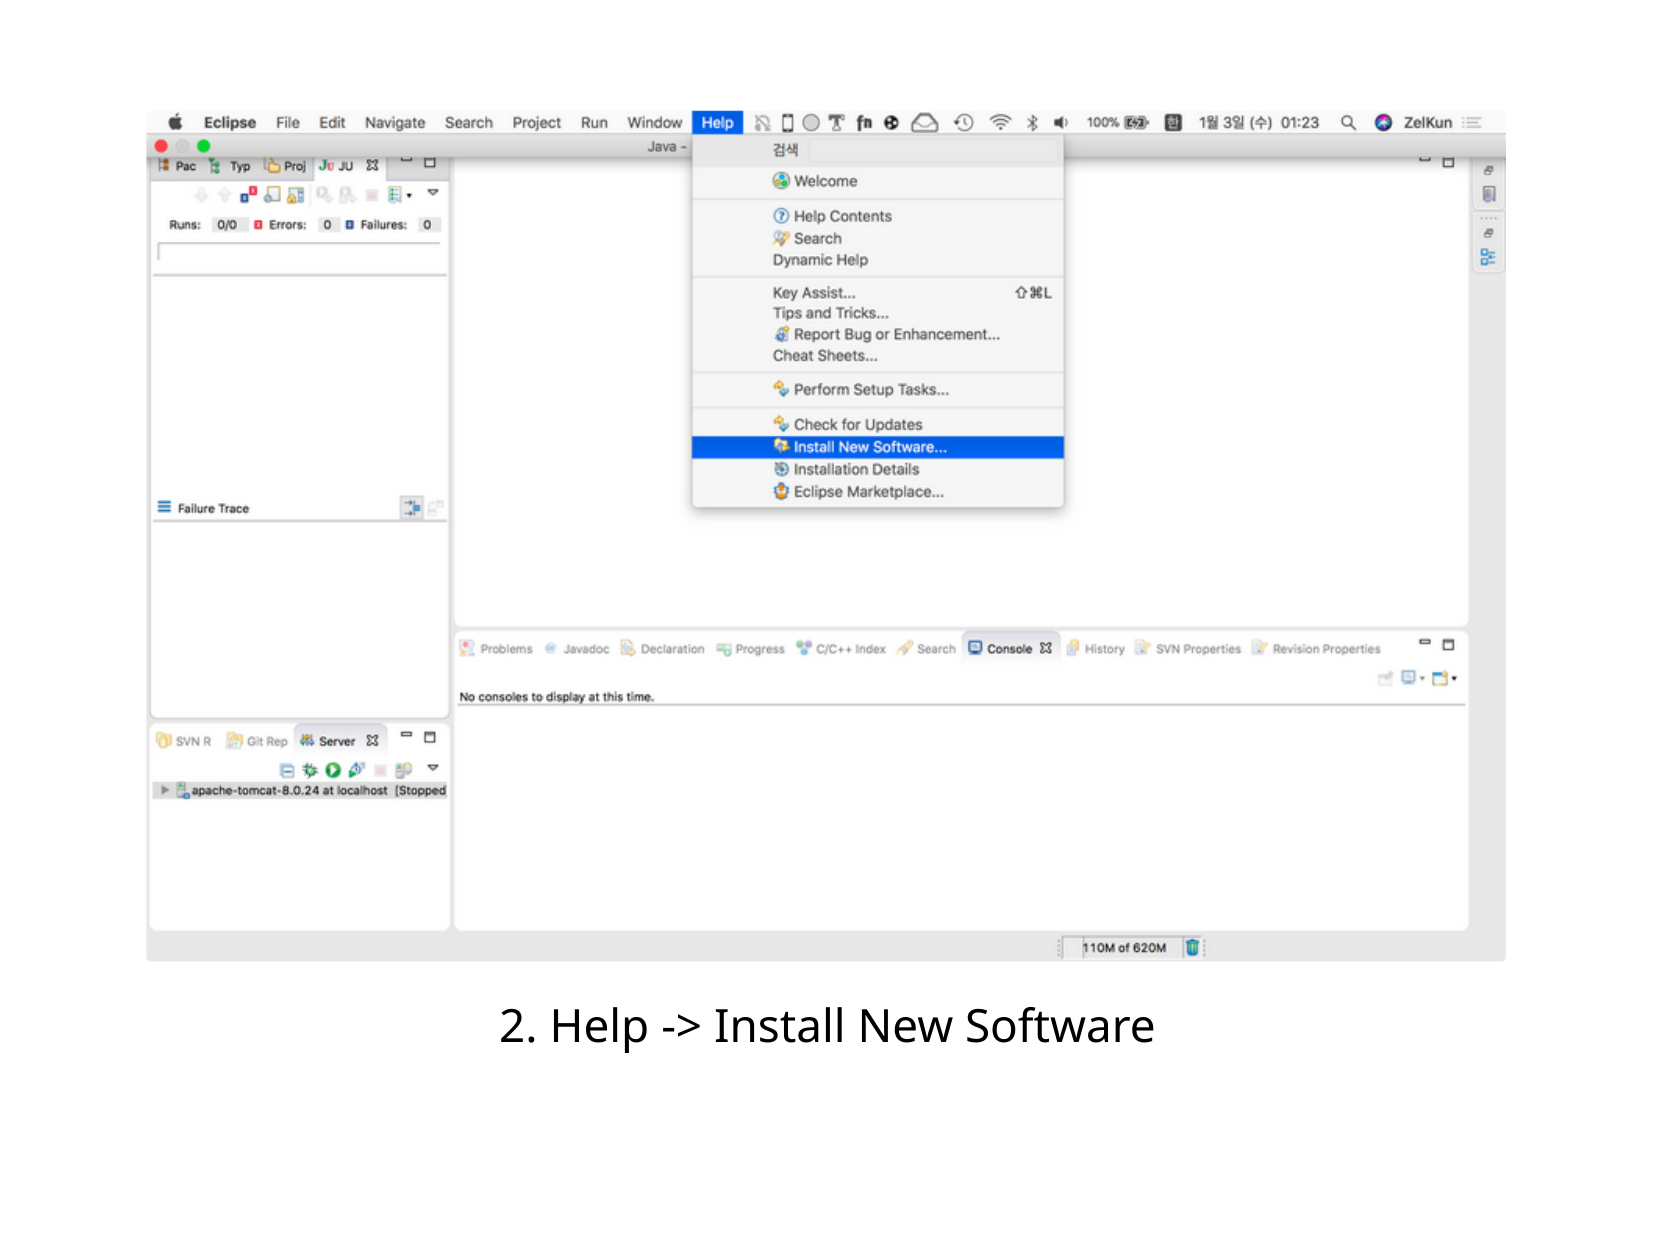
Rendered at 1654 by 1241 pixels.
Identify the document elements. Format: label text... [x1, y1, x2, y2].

title 2. Help -> Install New Software [83, 921, 1572, 1129]
picture [145, 108, 1506, 965]
